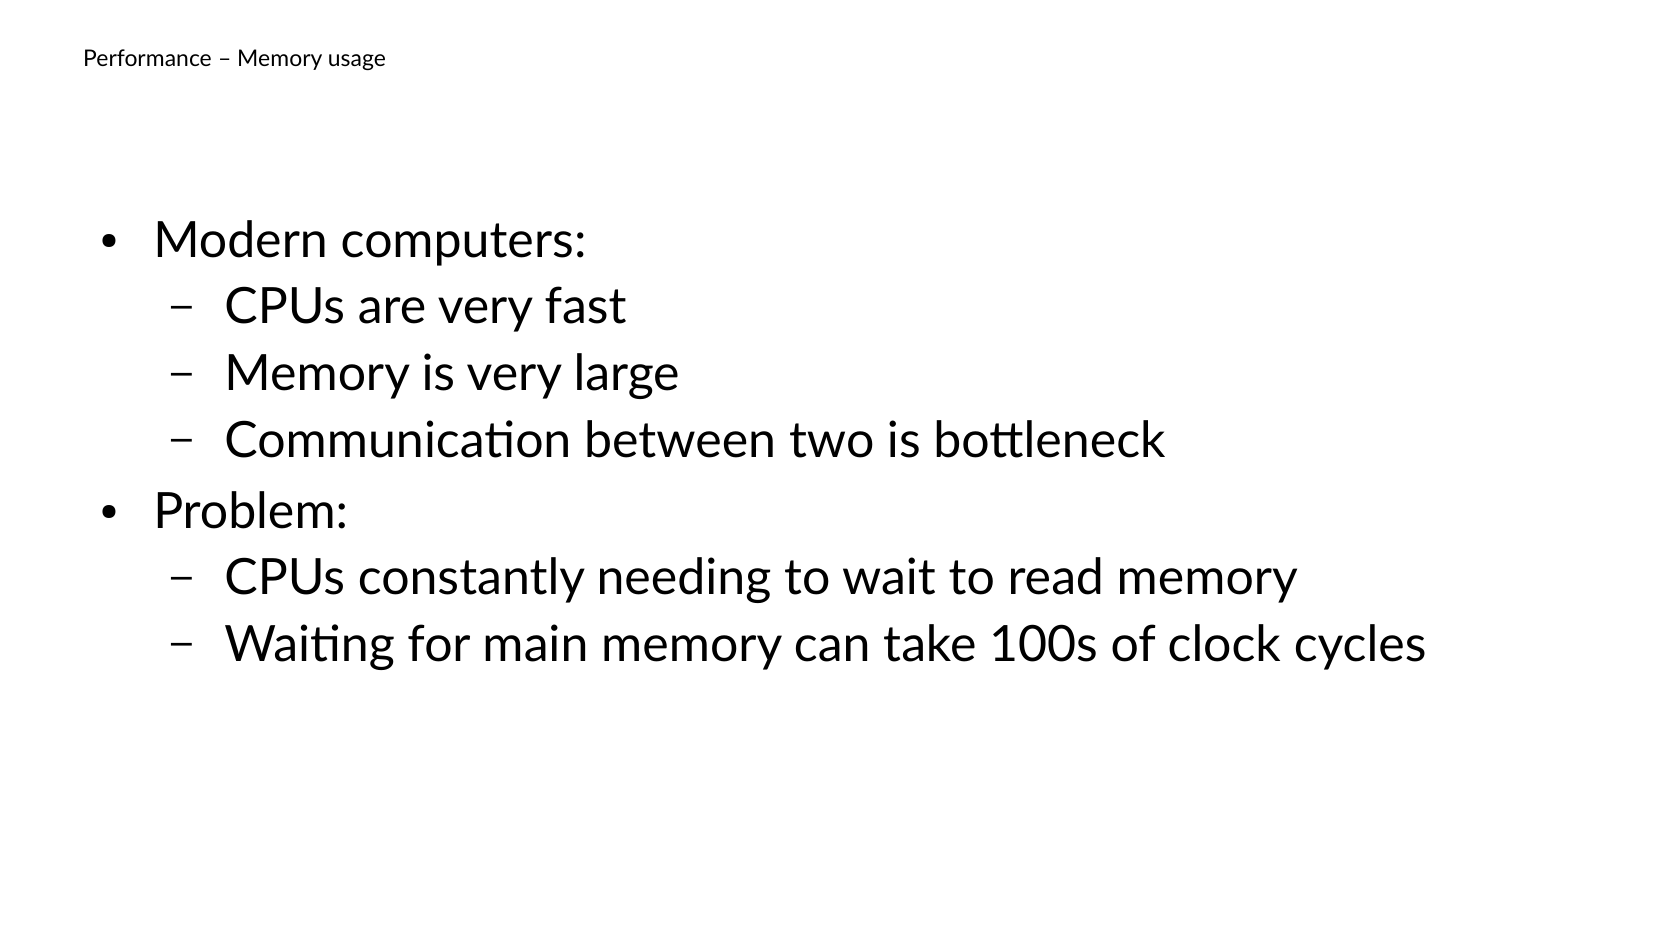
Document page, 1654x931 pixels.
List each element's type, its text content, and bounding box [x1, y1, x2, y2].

title Performance – Memory usage [83, 0, 1571, 119]
list Modern computers: CPUs are very fast Memory is very large Communication between two is bottleneck Problem: CPUs constantly needing to wait to read memory Waiting for main memory can take 100s of clock cycles [82, 217, 1571, 839]
